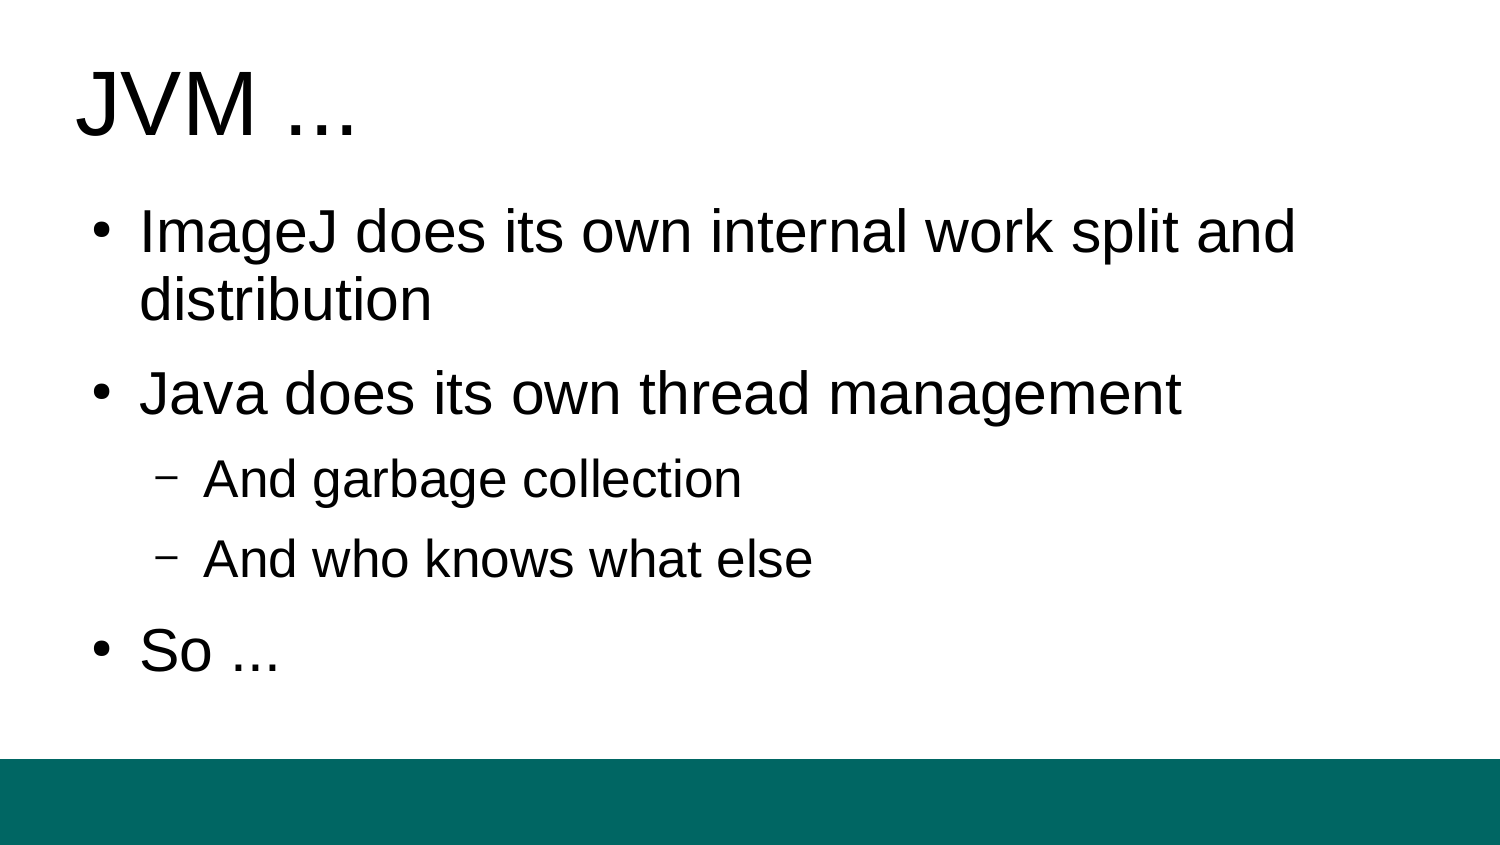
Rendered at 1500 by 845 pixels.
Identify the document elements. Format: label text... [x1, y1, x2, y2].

title JVM ... [75, 33, 1425, 175]
list ImageJ does its own internal work split and distribution Java does its own thread management And garbage collection And who knows what else So ... [75, 197, 1425, 688]
